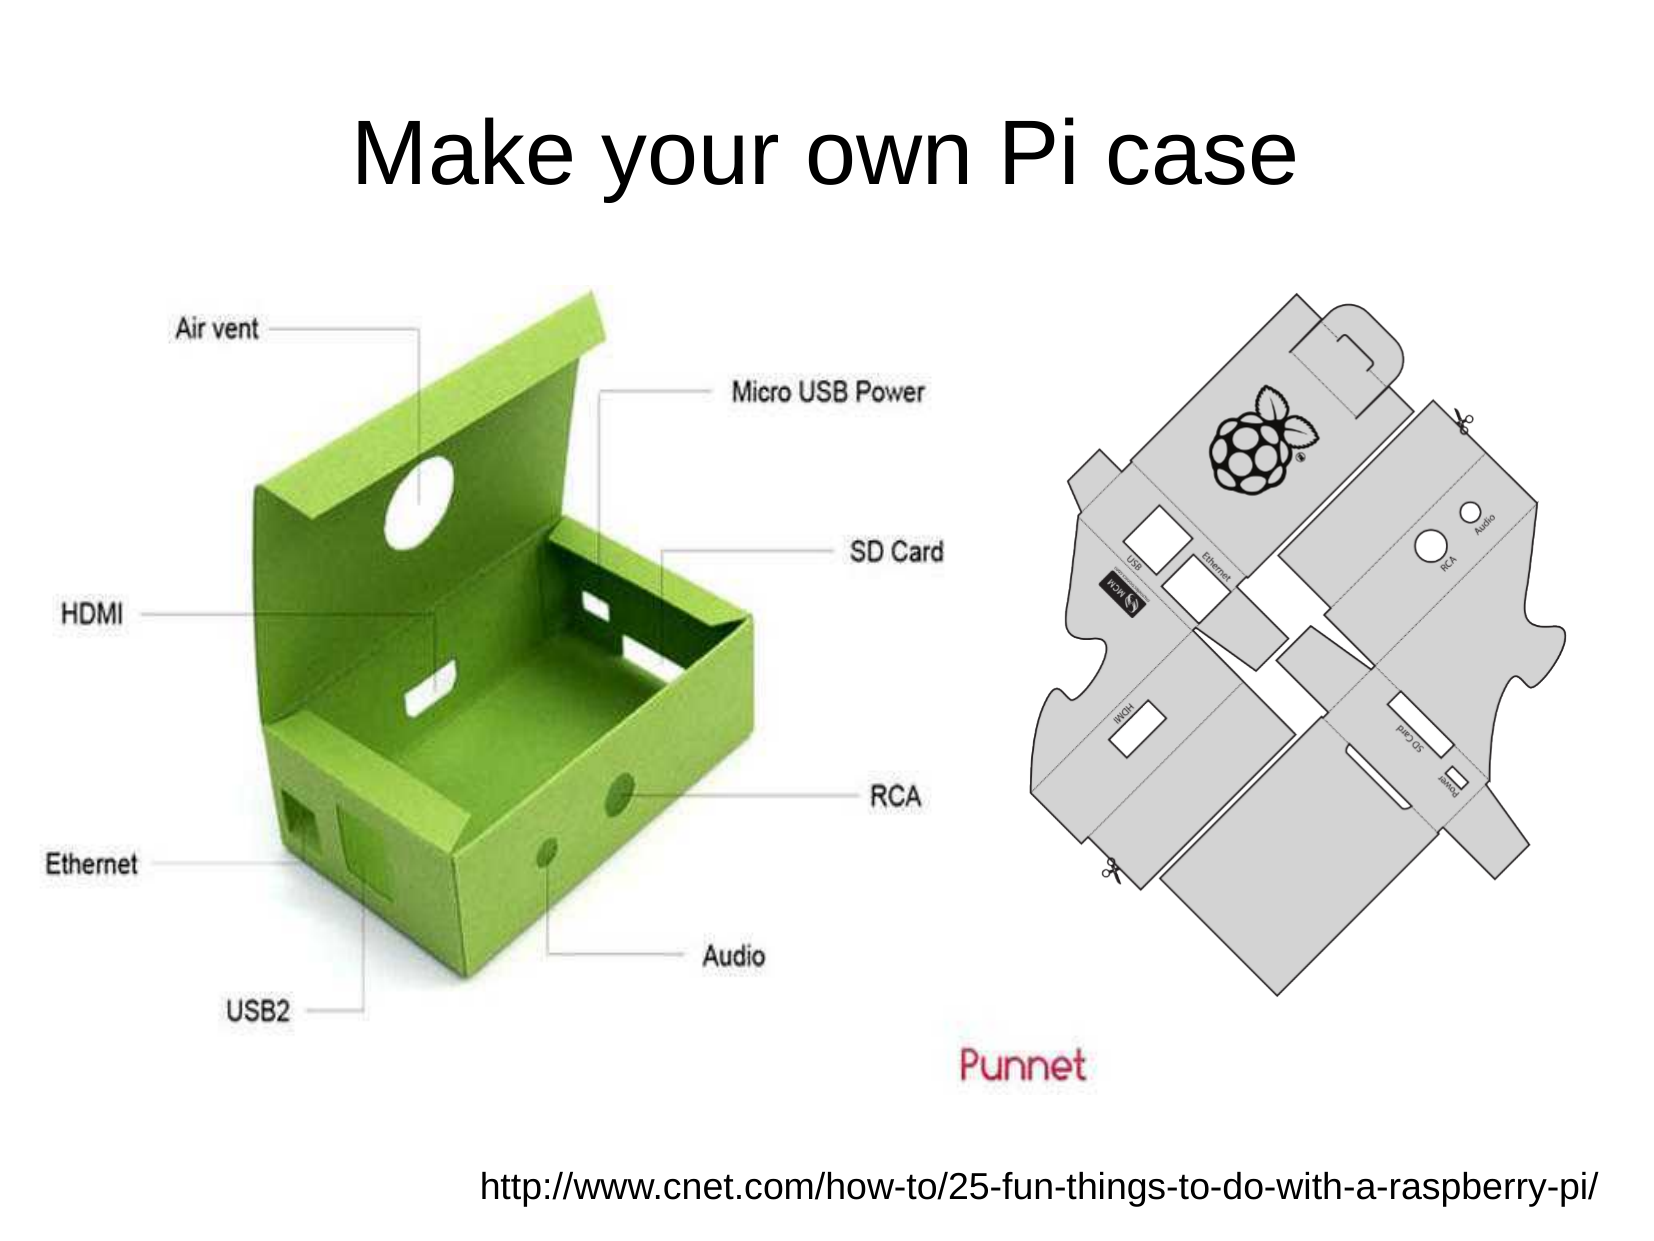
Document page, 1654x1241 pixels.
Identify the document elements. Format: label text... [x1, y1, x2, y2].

title Make your own Pi case [82, 49, 1571, 257]
picture [15, 269, 1587, 1096]
text_box http://www.cnet.com/how-to/25-fun-things-to-do-with-a-raspberry-pi/ [465, 1158, 1621, 1216]
